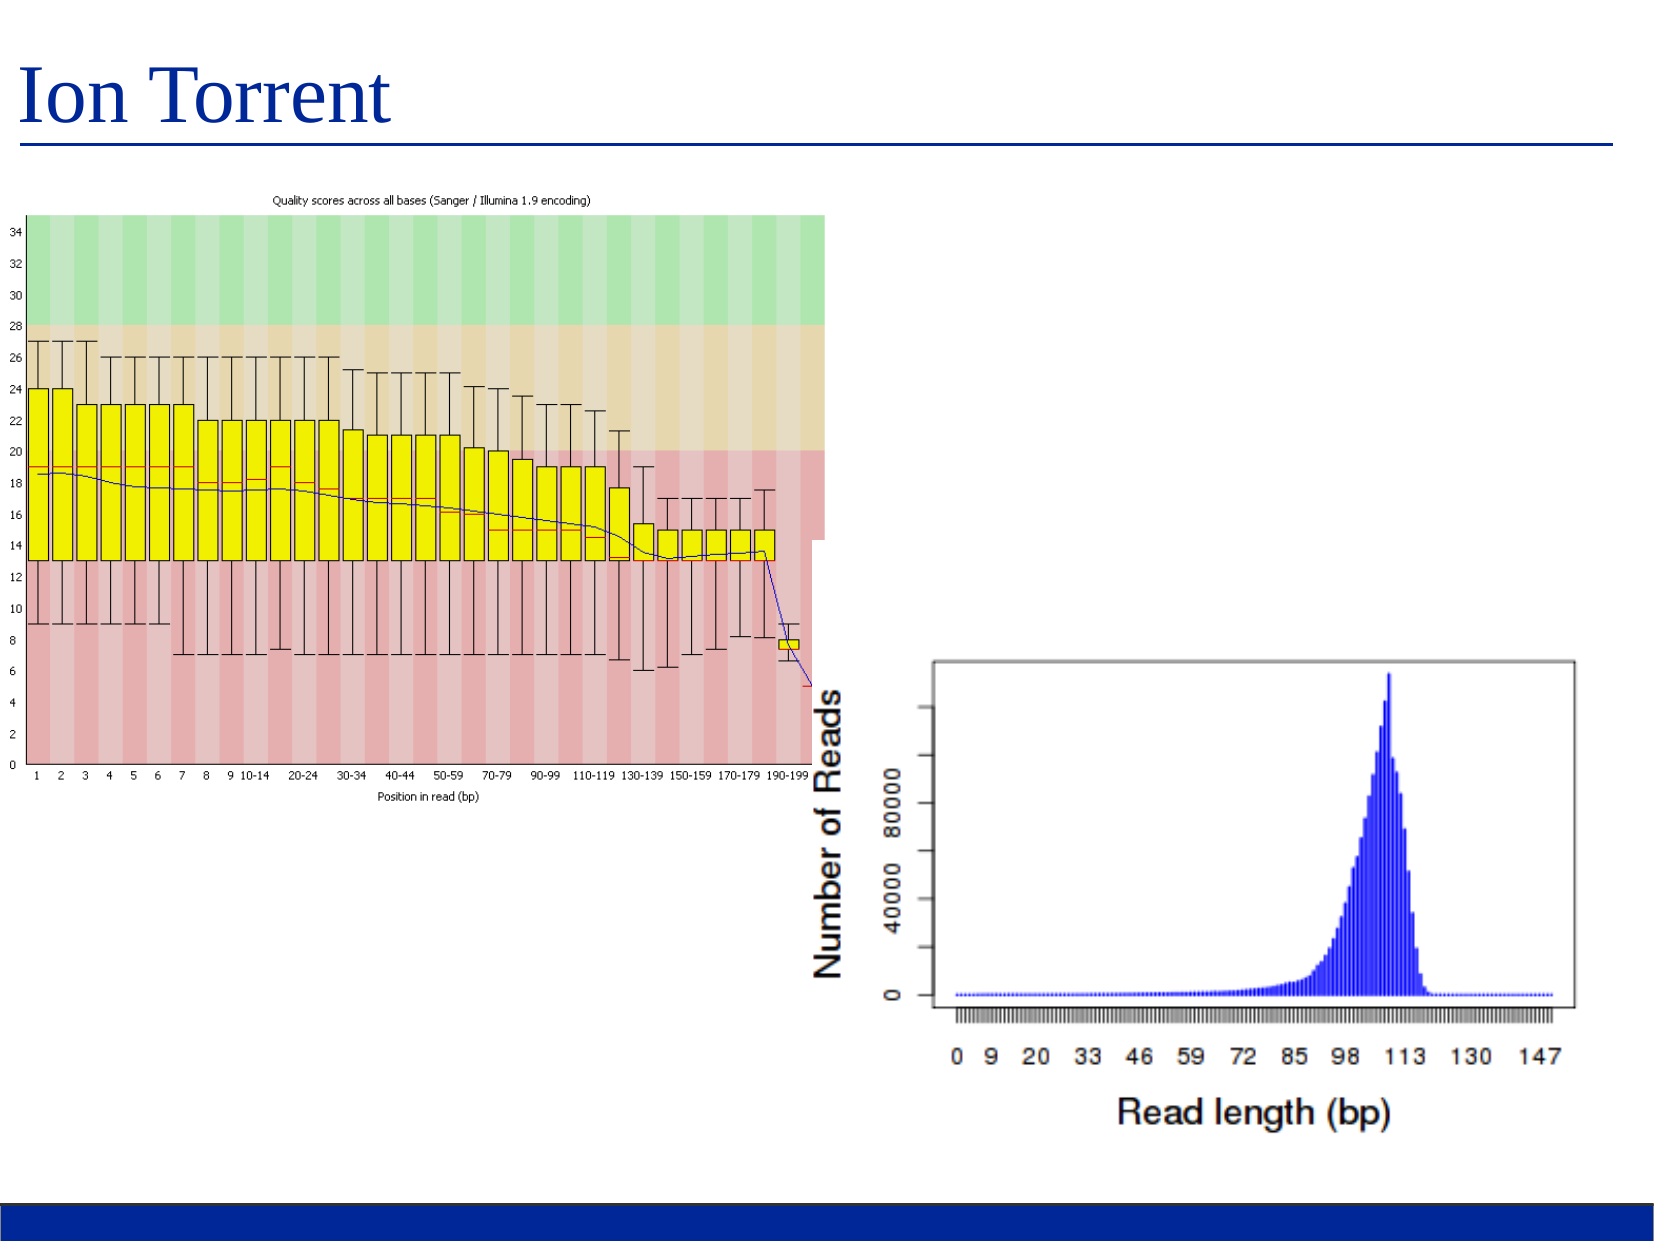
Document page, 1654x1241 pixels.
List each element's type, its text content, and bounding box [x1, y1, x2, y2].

picture [8, 173, 1638, 1160]
title Ion Torrent [17, 0, 1589, 198]
